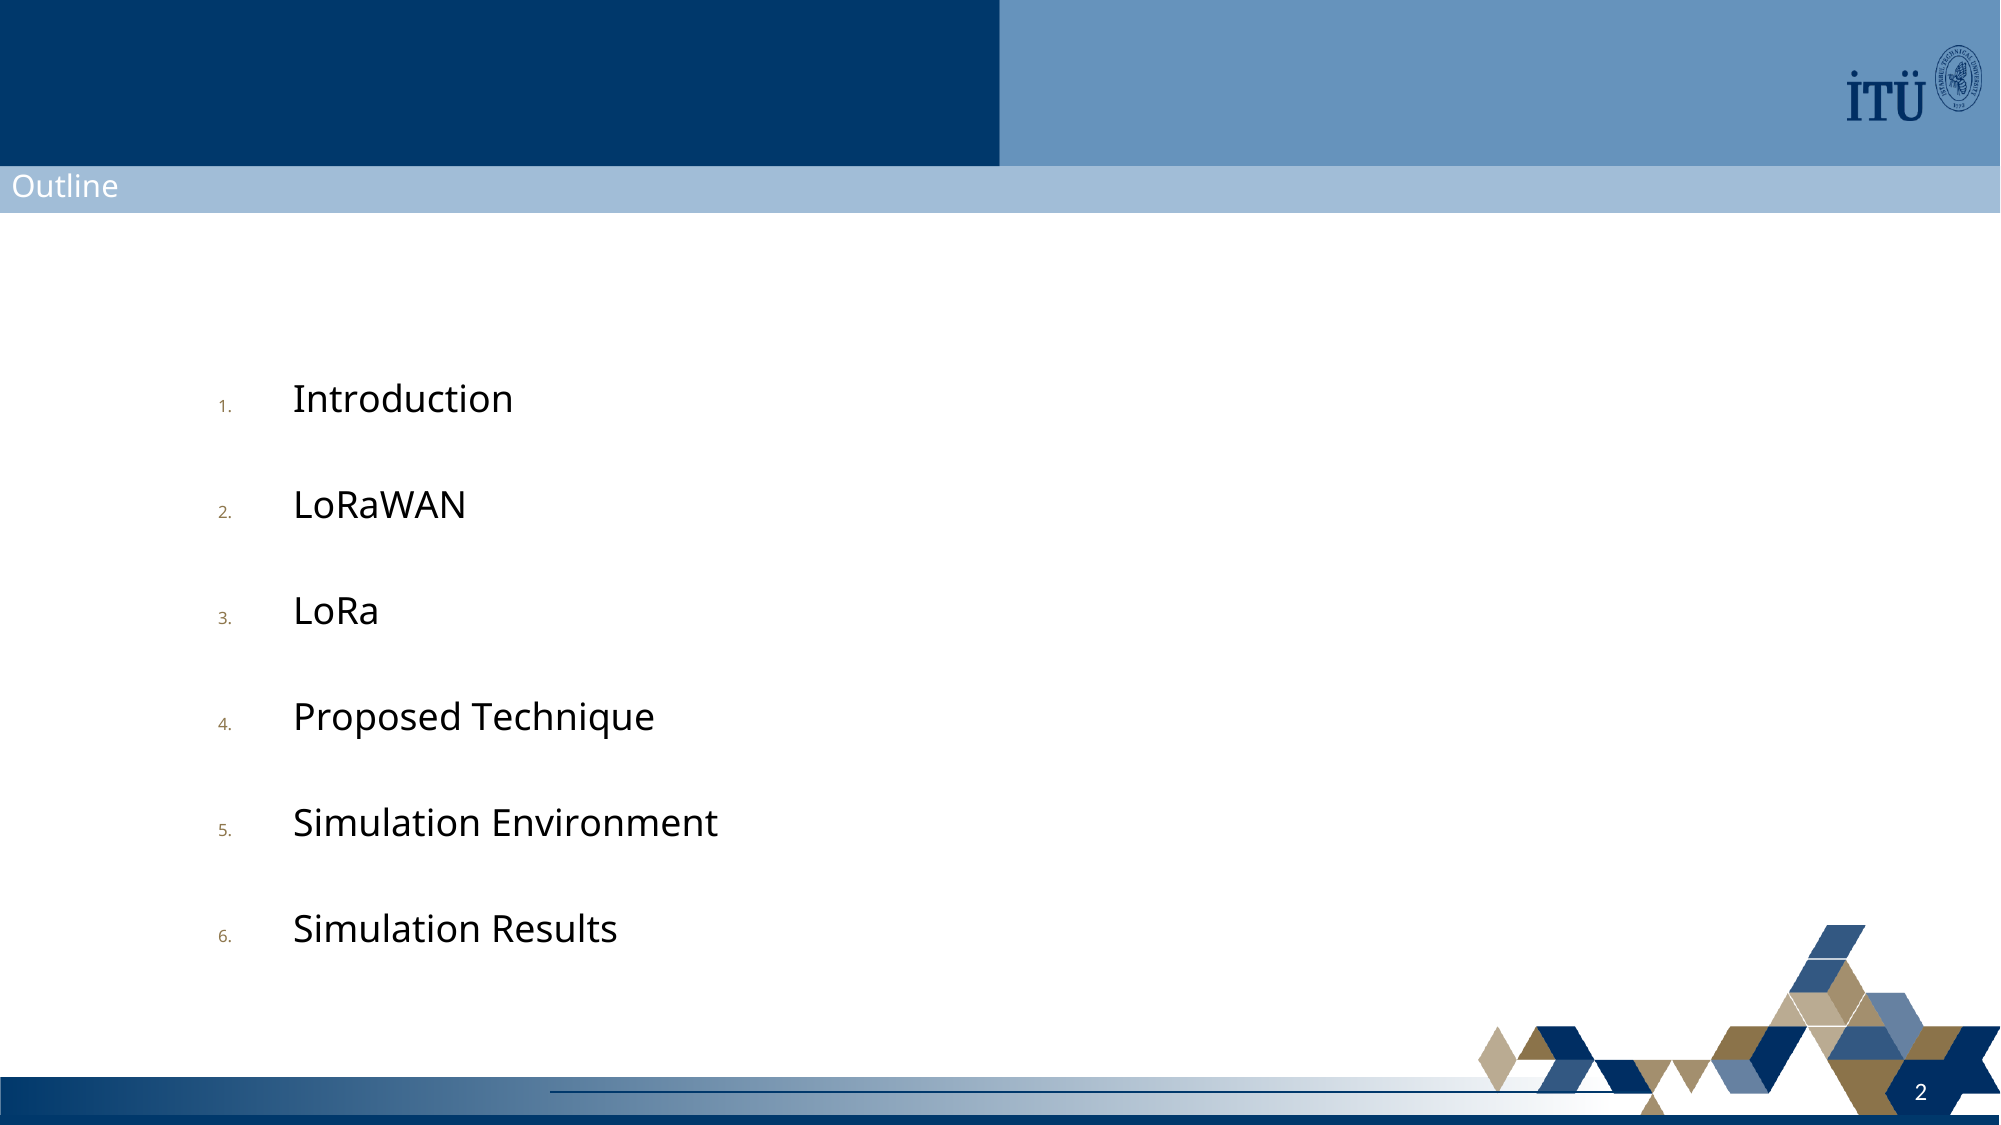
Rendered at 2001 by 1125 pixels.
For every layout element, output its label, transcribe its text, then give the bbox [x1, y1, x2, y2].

list Outline [11, 162, 1992, 212]
list Introduction LoRaWAN LoRa Proposed Technique Simulation Environment Simulation Results [13, 225, 1979, 1068]
slide_number 2 [1880, 1059, 1962, 1122]
